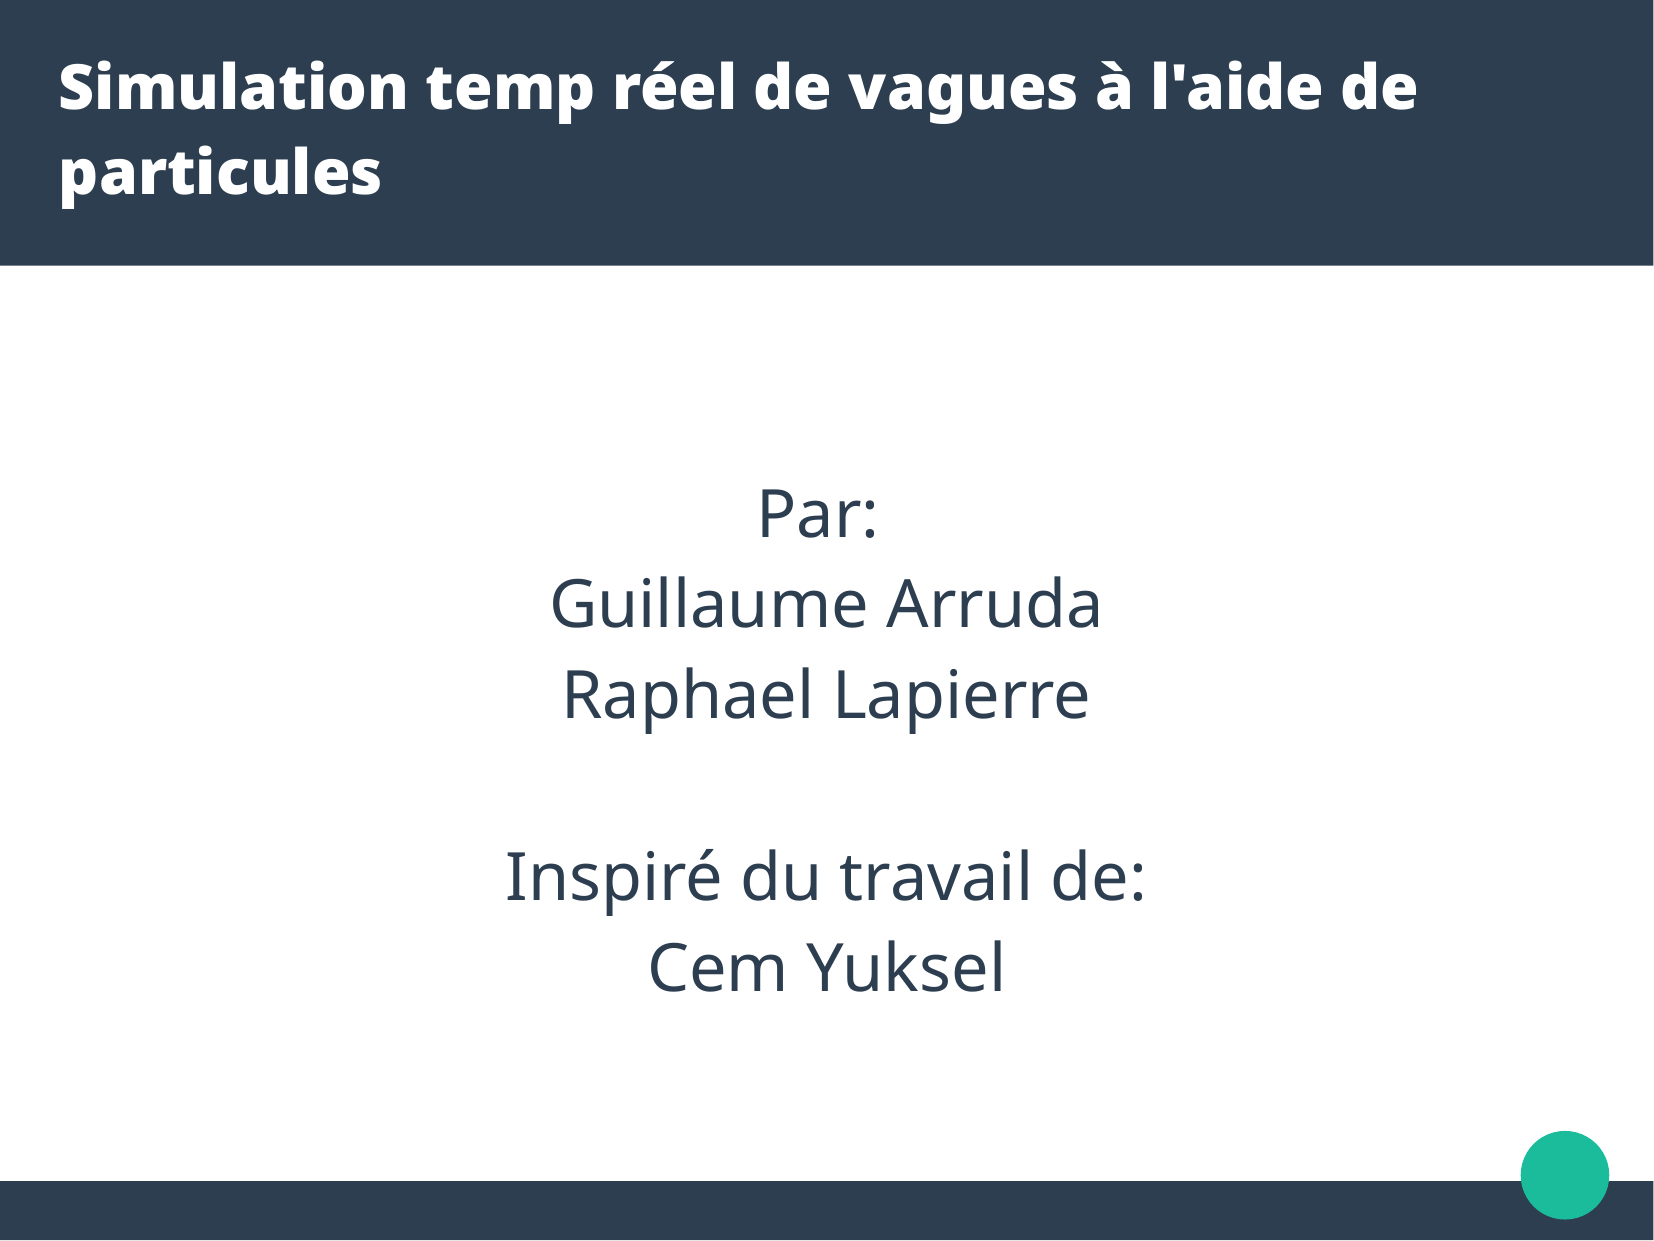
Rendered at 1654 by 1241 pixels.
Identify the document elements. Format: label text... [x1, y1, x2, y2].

subtitle Par: Guillaume Arruda Raphael Lapierre Inspiré du travail de: Cem Yuksel [59, 324, 1595, 1152]
title Simulation temp réel de vagues à l'aide de particules [59, 49, 1595, 207]
